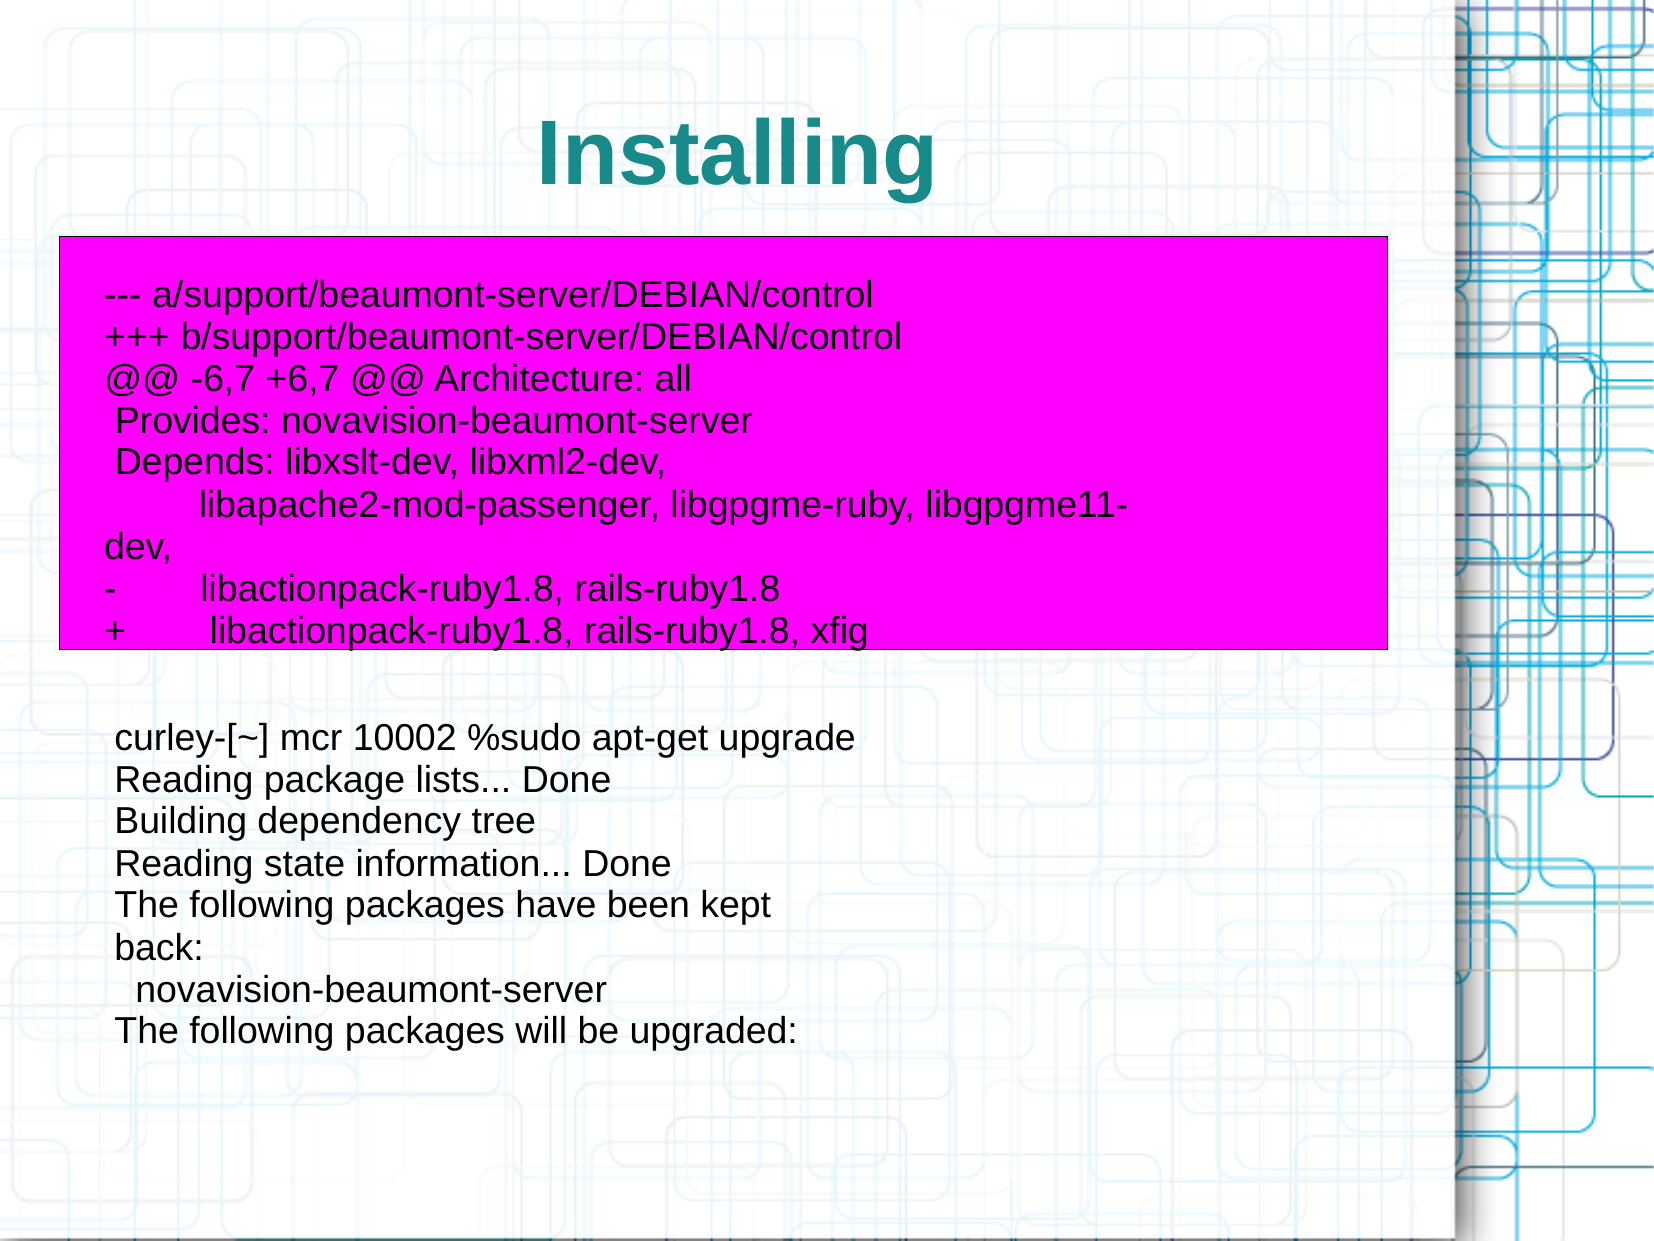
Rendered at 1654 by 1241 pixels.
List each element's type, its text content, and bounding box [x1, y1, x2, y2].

text_box curley-[~] mcr 10002 %sudo apt-get upgrade Reading package lists... Done Building dependency tree Reading state information... Done The following packages have been kept back: novavision-beaumont-server The following packages will be upgraded: [99, 708, 886, 1018]
text_box --- a/support/beaumont-server/DEBIAN/control +++ b/support/beaumont-server/DEBIAN/control @@ -6,7 +6,7 @@ Architecture: all Provides: novavision-beaumont-server Depends: libxslt-dev, libxml2-dev, libapache2-mod-passenger, libgpgme-ruby, libgpgme11-dev, - libactionpack-ruby1.8, rails-ruby1.8 + libactionpack-ruby1.8, rails-ruby1.8, xfig [89, 265, 1211, 617]
text_box [352, 625, 362, 641]
text_box [852, 625, 862, 641]
text_box [59, 250, 1388, 650]
title Installing [59, 56, 1418, 250]
picture [0, 0, 1654, 1241]
